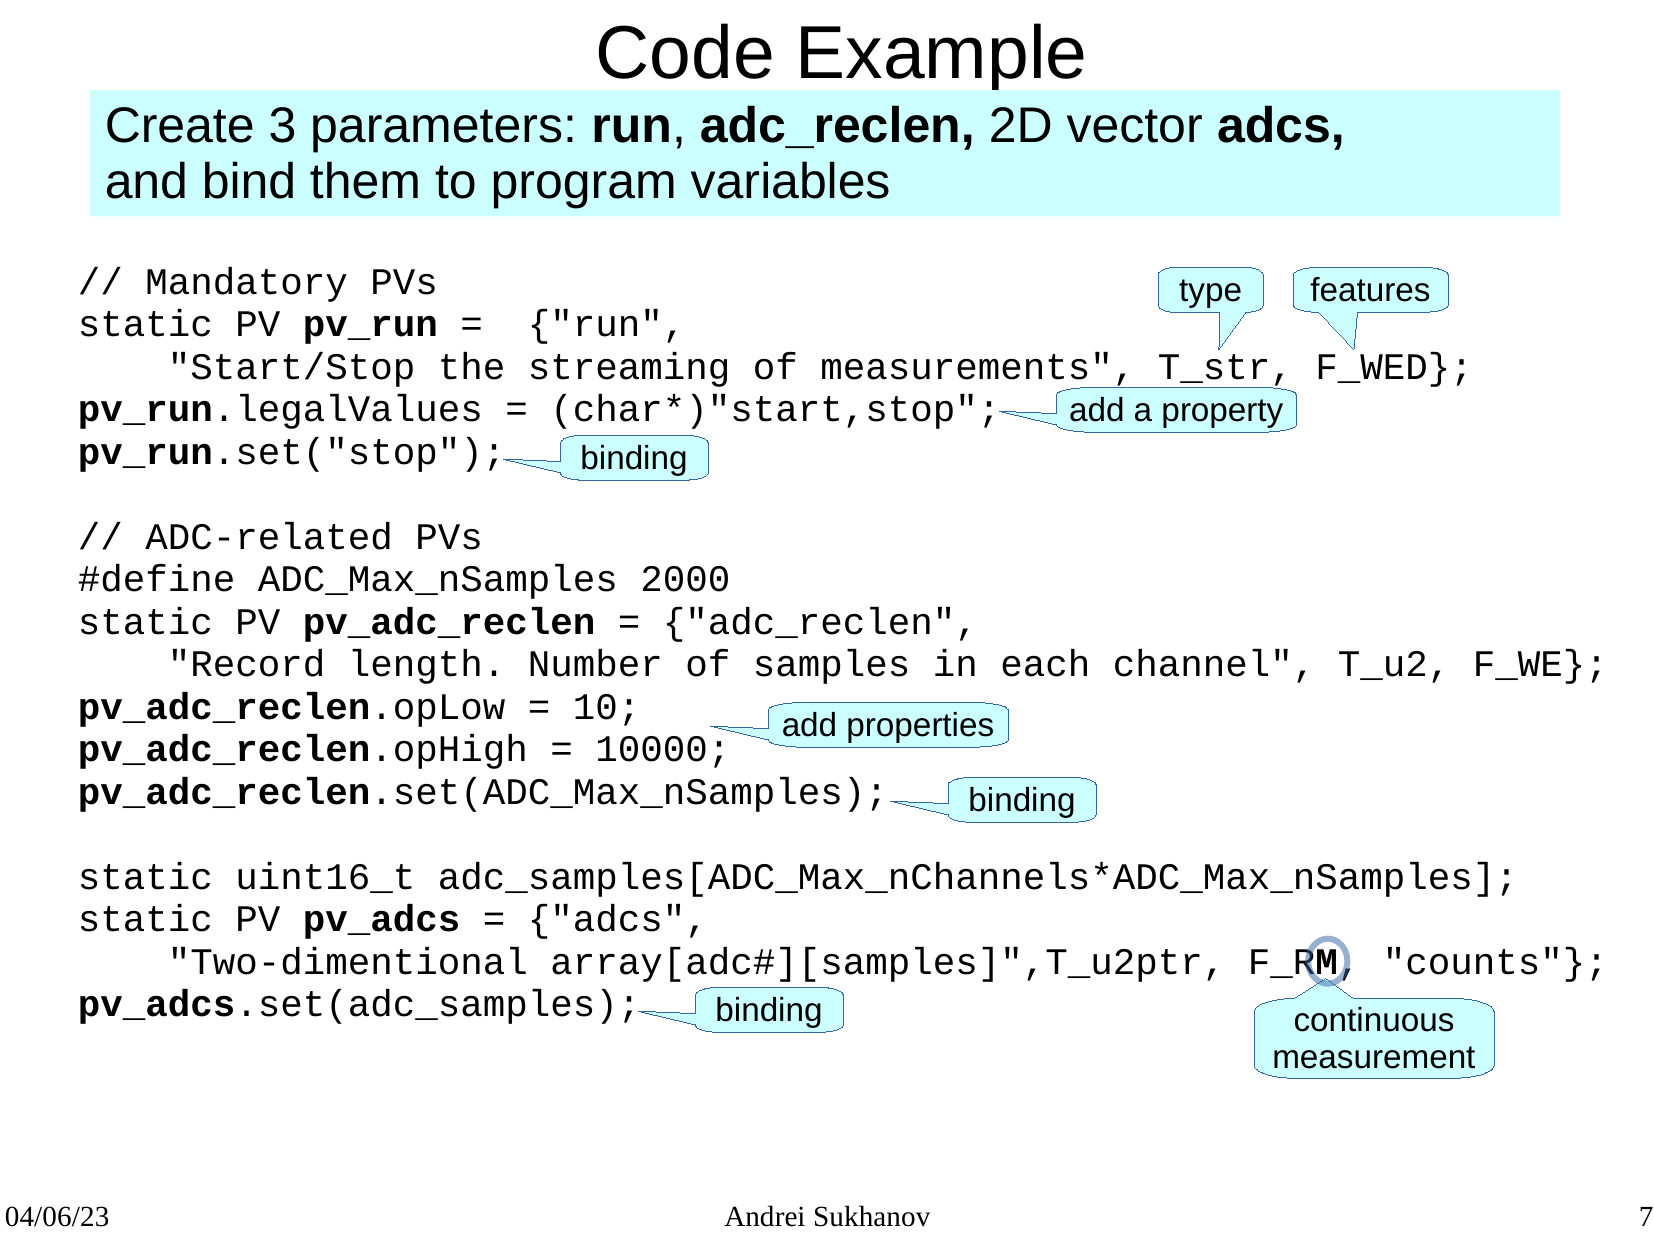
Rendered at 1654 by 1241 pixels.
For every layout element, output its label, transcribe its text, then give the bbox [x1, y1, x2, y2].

text_box add properties [710, 702, 1009, 748]
text_box Create 3 parameters: run, adc_reclen, 2D vector adcs, and bind them to program variables [90, 90, 1561, 217]
text_box binding [503, 435, 709, 481]
text_box type [1158, 267, 1264, 350]
text_box binding [638, 987, 844, 1033]
text_box continuous measurement [1254, 984, 1495, 1079]
text_box add a property [999, 387, 1297, 433]
text_box binding [890, 777, 1097, 823]
text_box // Mandatory PVs static PV pv_run = {"run", "Start/Stop the streaming of measurements", T_str, F_WED}; pv_run.legalValues = (char*)"start,stop"; pv_run.set("stop"); // ADC-related PVs #define ADC_Max_nSamples 2000 static PV pv_adc_reclen = {"adc_reclen", "Record length. Number of samples in each channel", T_u2, F_WE}; pv_adc_reclen.opLow = 10; pv_adc_reclen.opHigh = 10000; pv_adc_reclen.set(ADC_Max_nSamples); static uint16_t adc_samples[ADC_Max_nChannels*ADC_Max_nSamples]; static PV pv_adcs = {"adcs", "Two-dimentional array[adc#][samples]",T_u2ptr, F_RM, "counts"}; pv_adcs.set(adc_samples); [63, 212, 1623, 1079]
title Code Example [30, 0, 1654, 106]
text_box features [1293, 267, 1449, 350]
